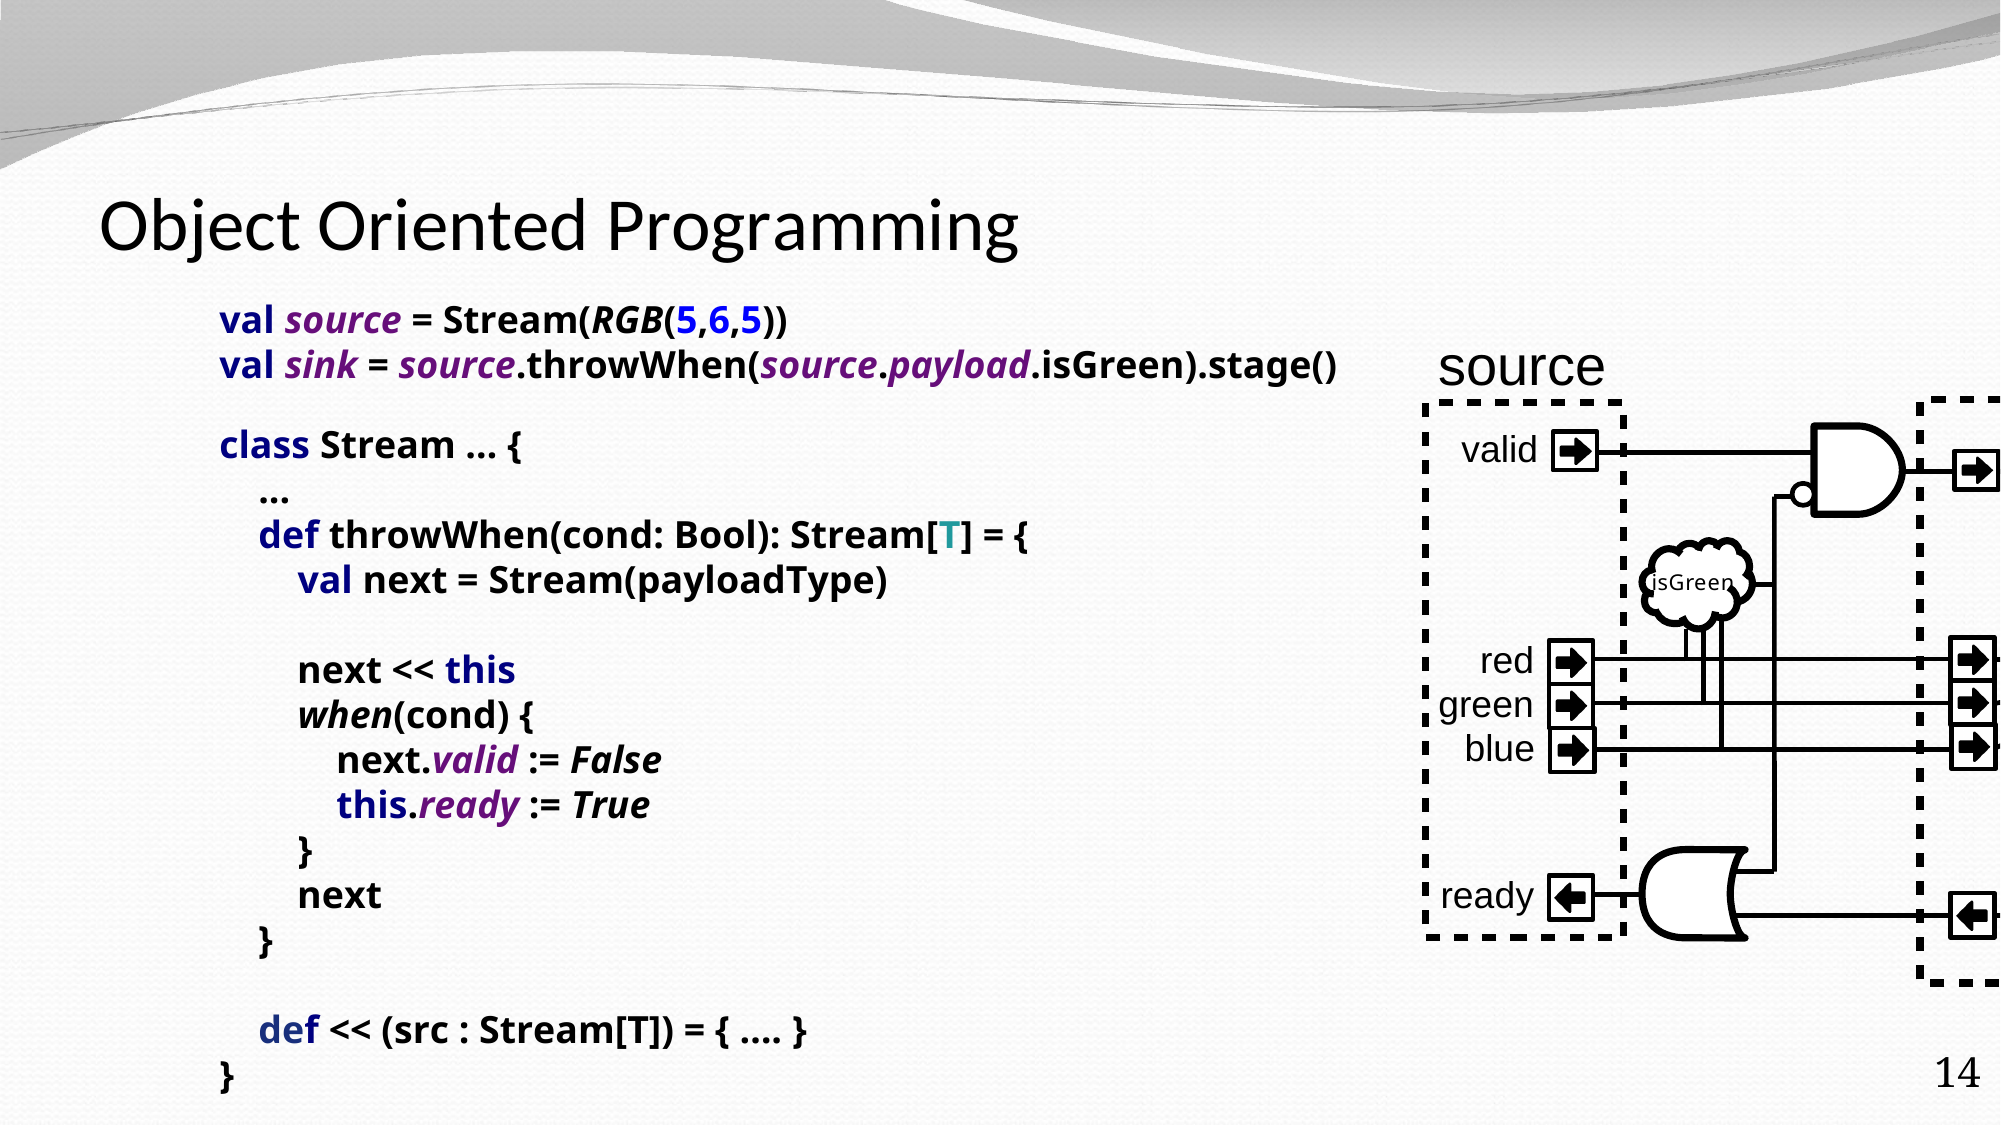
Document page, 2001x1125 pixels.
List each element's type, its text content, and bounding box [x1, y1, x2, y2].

title Object Oriented Programming [99, 78, 1985, 266]
picture [0, 0, 2001, 1125]
text_box val source = Stream(RGB(5,6,5)) val sink = source.throwWhen(source.payload.isGreen).stage() [204, 289, 1445, 413]
text_box <numéro> [1813, 1042, 1981, 1103]
text_box class Stream … { ... def throwWhen(cond: Bool): Stream[T] = { val next = Stream(payloadType) next << this when(cond) { next.valid := False this.ready := True } next } def << (src : Stream[T]) = { …. } } [204, 413, 1441, 1104]
